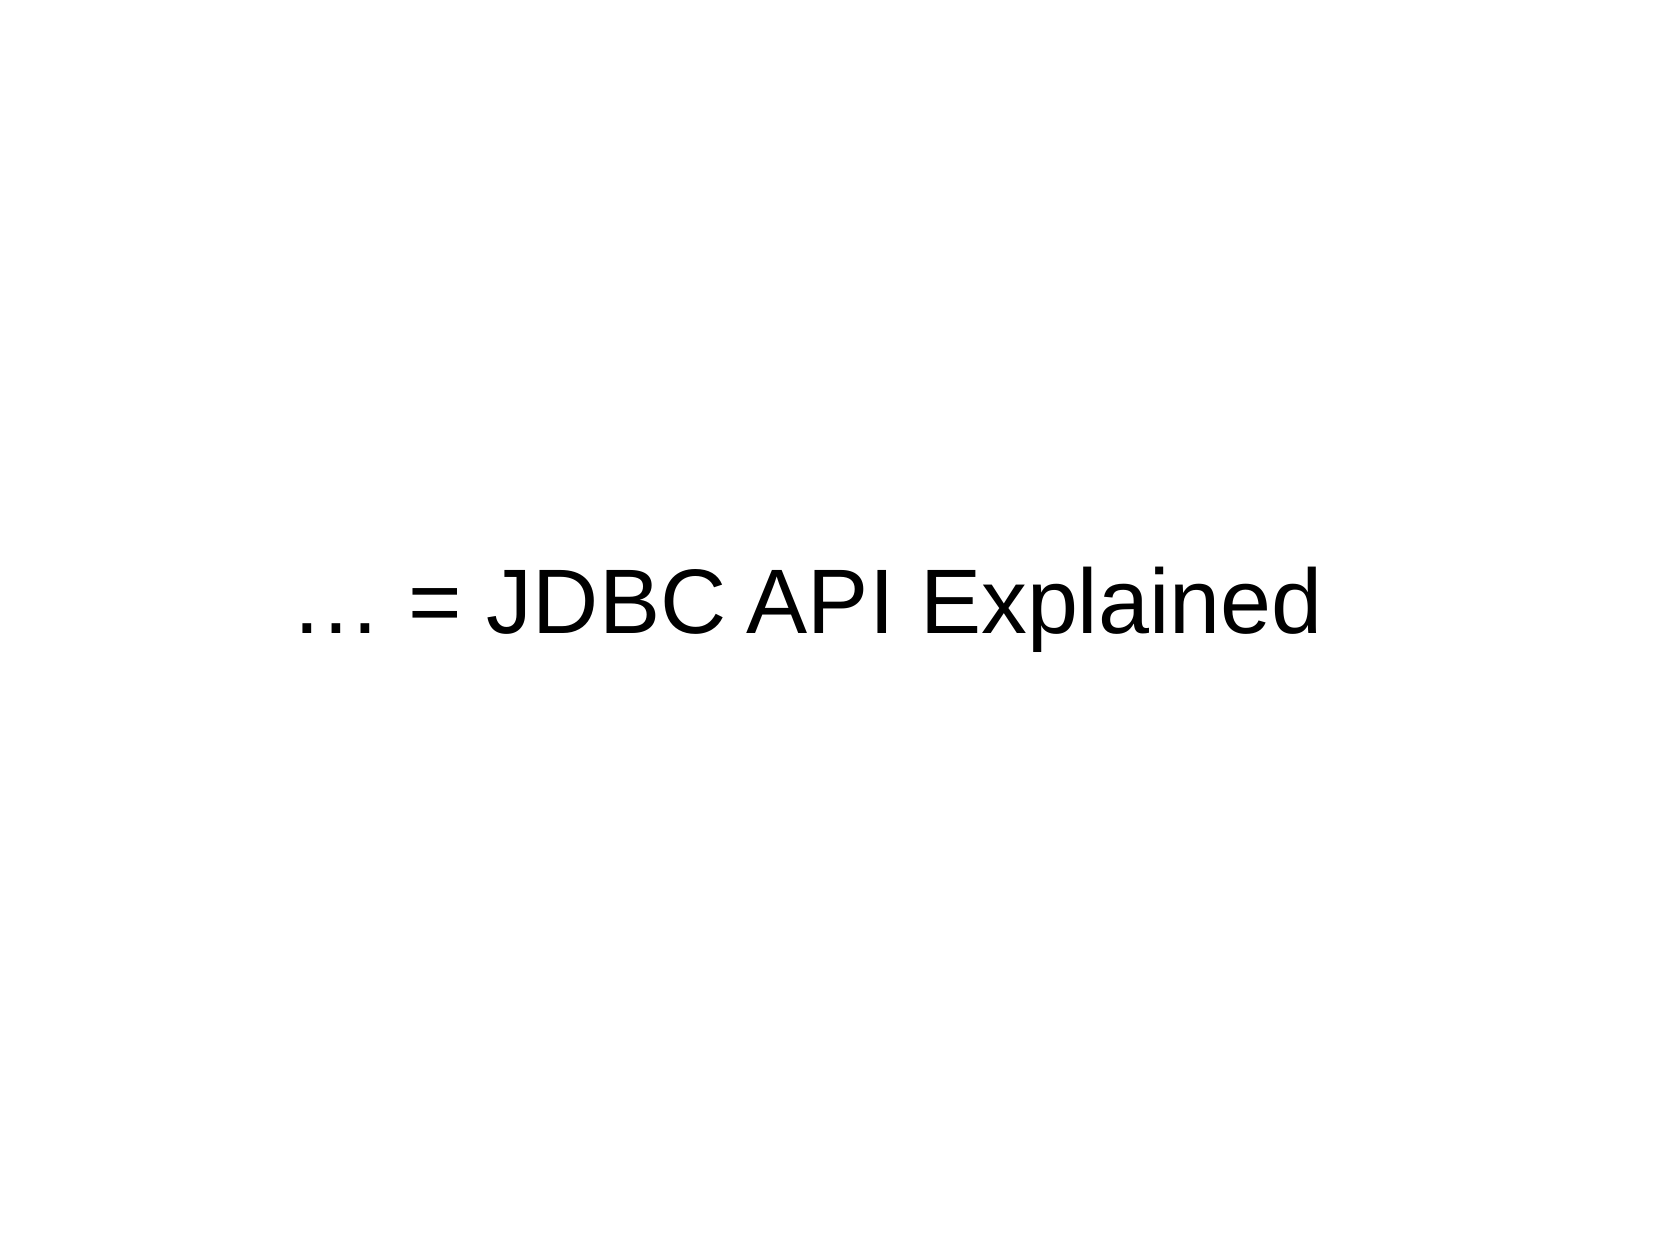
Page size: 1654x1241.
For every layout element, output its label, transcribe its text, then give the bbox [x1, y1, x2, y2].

title … = JDBC API Explained [76, 498, 1565, 706]
